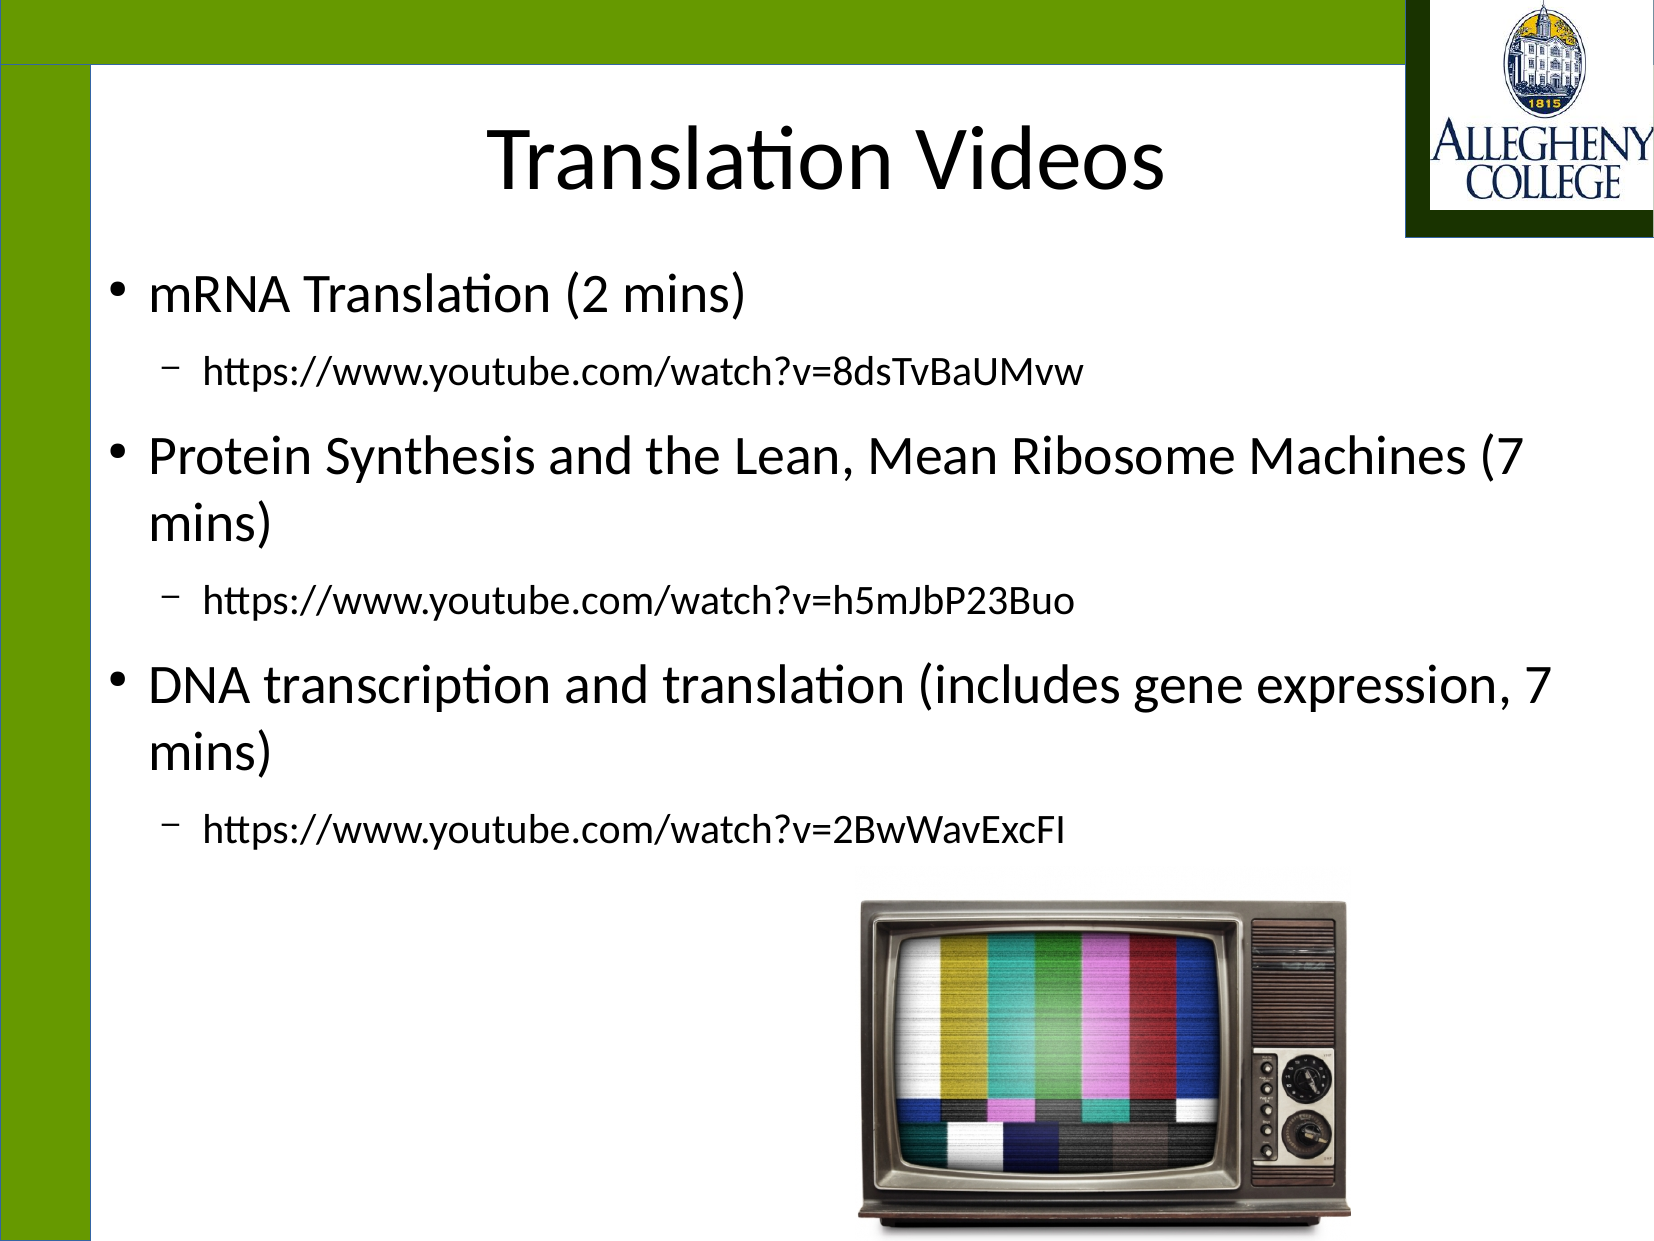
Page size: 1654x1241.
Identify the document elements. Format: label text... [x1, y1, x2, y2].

picture [1430, 0, 1654, 210]
text_box [0, 0, 1654, 1241]
title Translation Videos [91, 65, 1571, 257]
picture [855, 866, 1351, 1241]
list mRNA Translation (2 mins) https://www.youtube.com/watch?v=8dsTvBaUMvw Protein Synthesis and the Lean, Mean Ribosome Machines (7 mins) https://www.youtube.com/watch?v=h5mJbP23Buo DNA transcription and translation (includes gene expression, 7 mins) https://www.youtube.com/watch?v=2BwWavExcFI [94, 256, 1647, 856]
